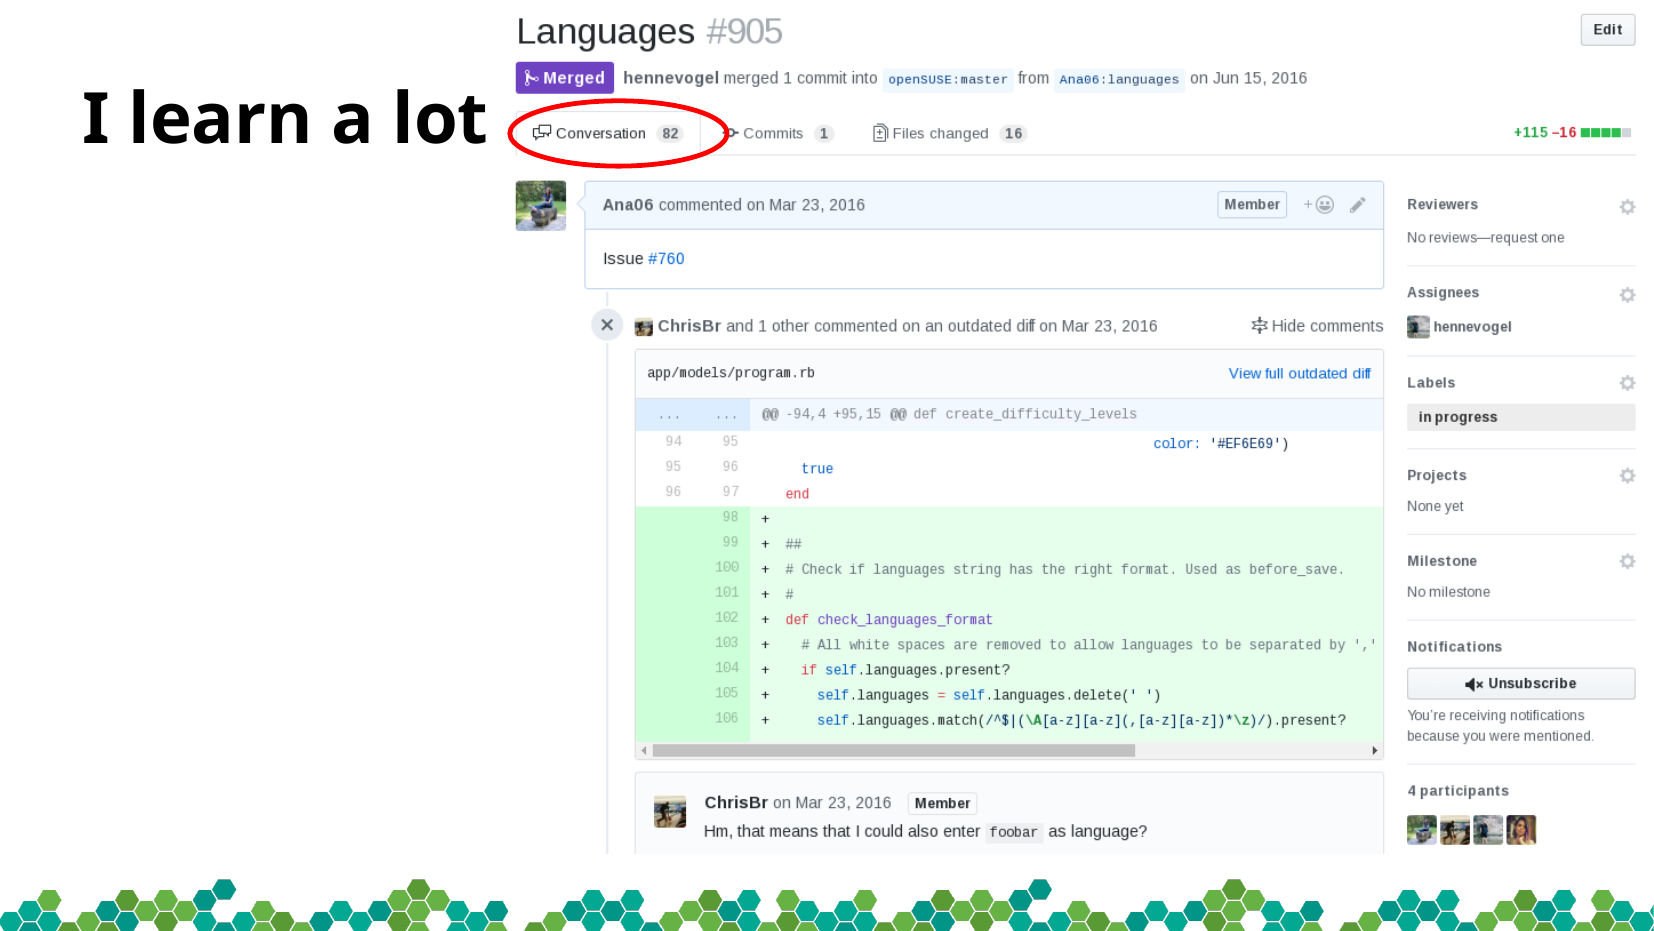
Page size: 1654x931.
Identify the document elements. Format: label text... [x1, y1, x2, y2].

text_box I learn a lot [82, 37, 509, 193]
picture [0, 871, 1654, 931]
picture [513, 104, 724, 163]
picture [509, 0, 1654, 854]
